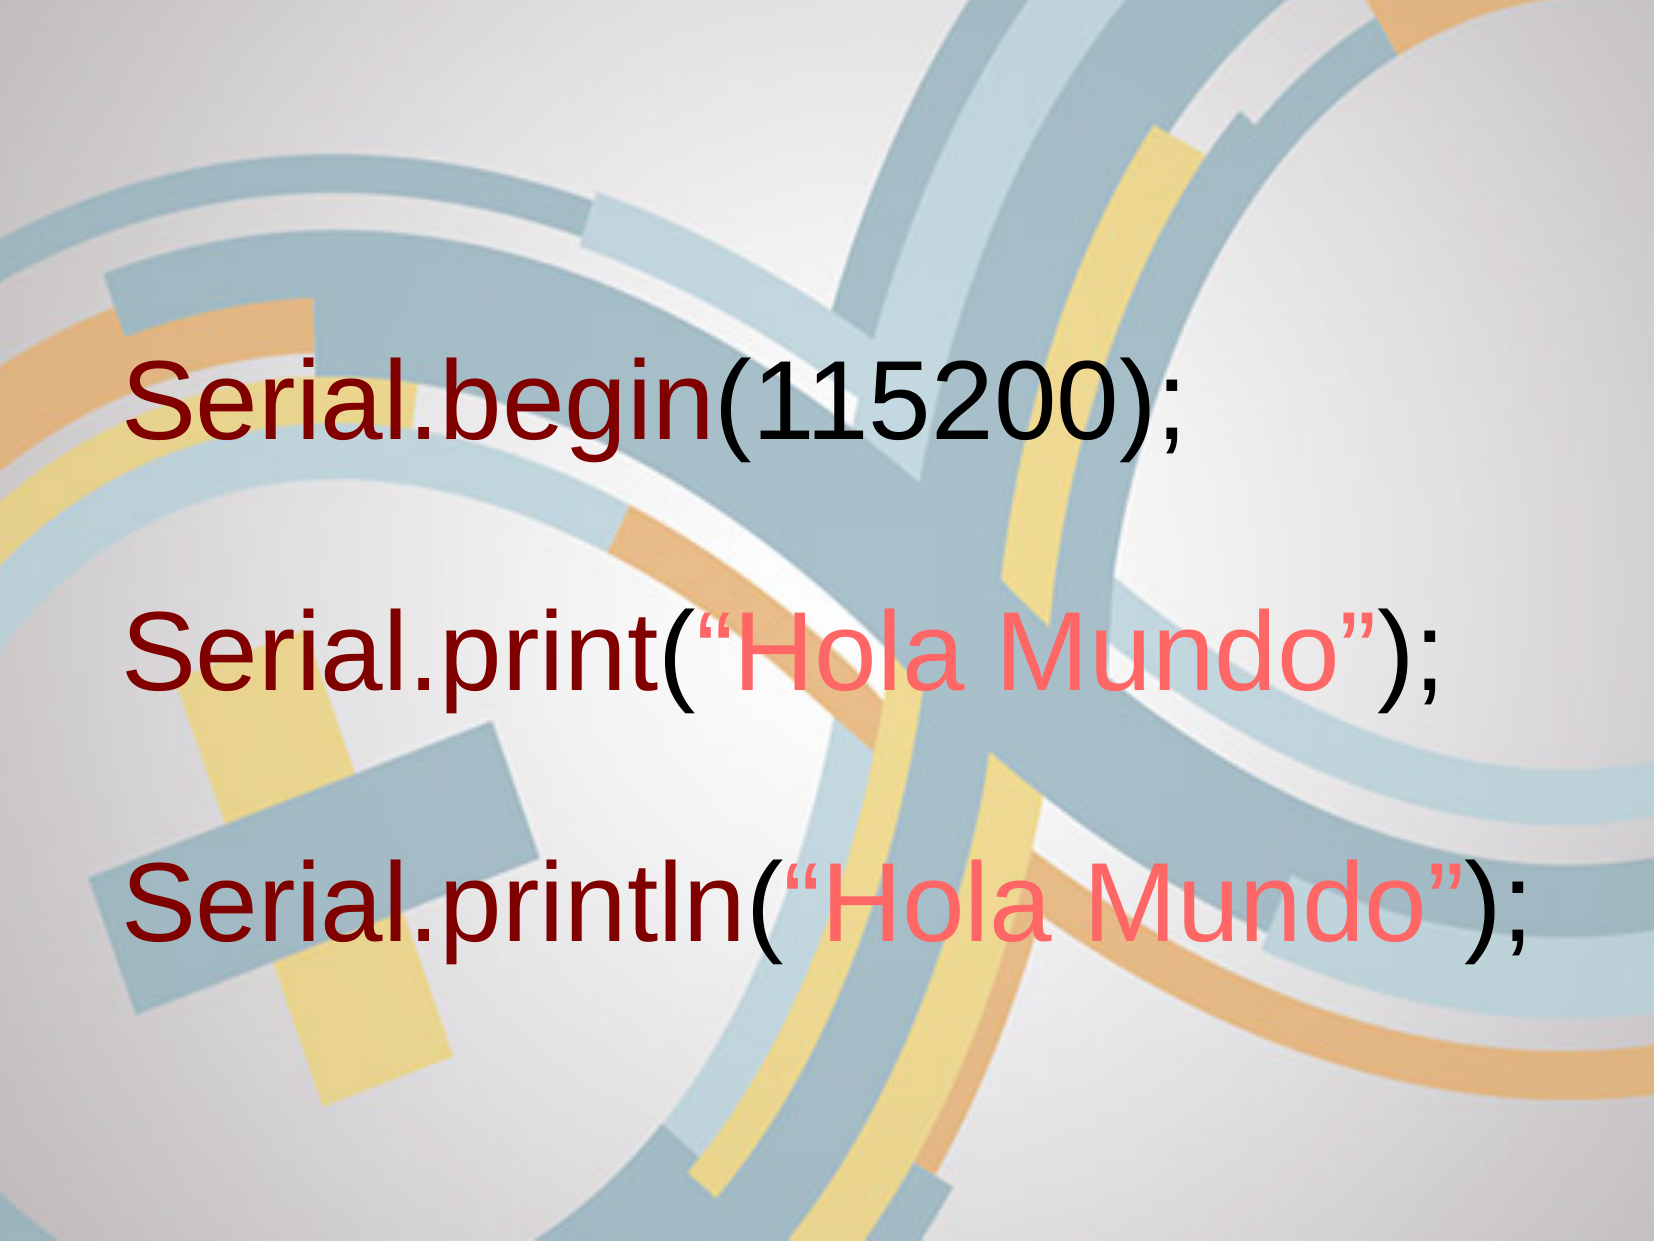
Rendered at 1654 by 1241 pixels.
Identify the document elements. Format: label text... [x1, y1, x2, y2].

picture [0, 0, 1654, 1241]
text_box Serial.begin(115200); Serial.print(“Hola Mundo”); Serial.println(“Hola Mundo”); [106, 330, 1654, 973]
